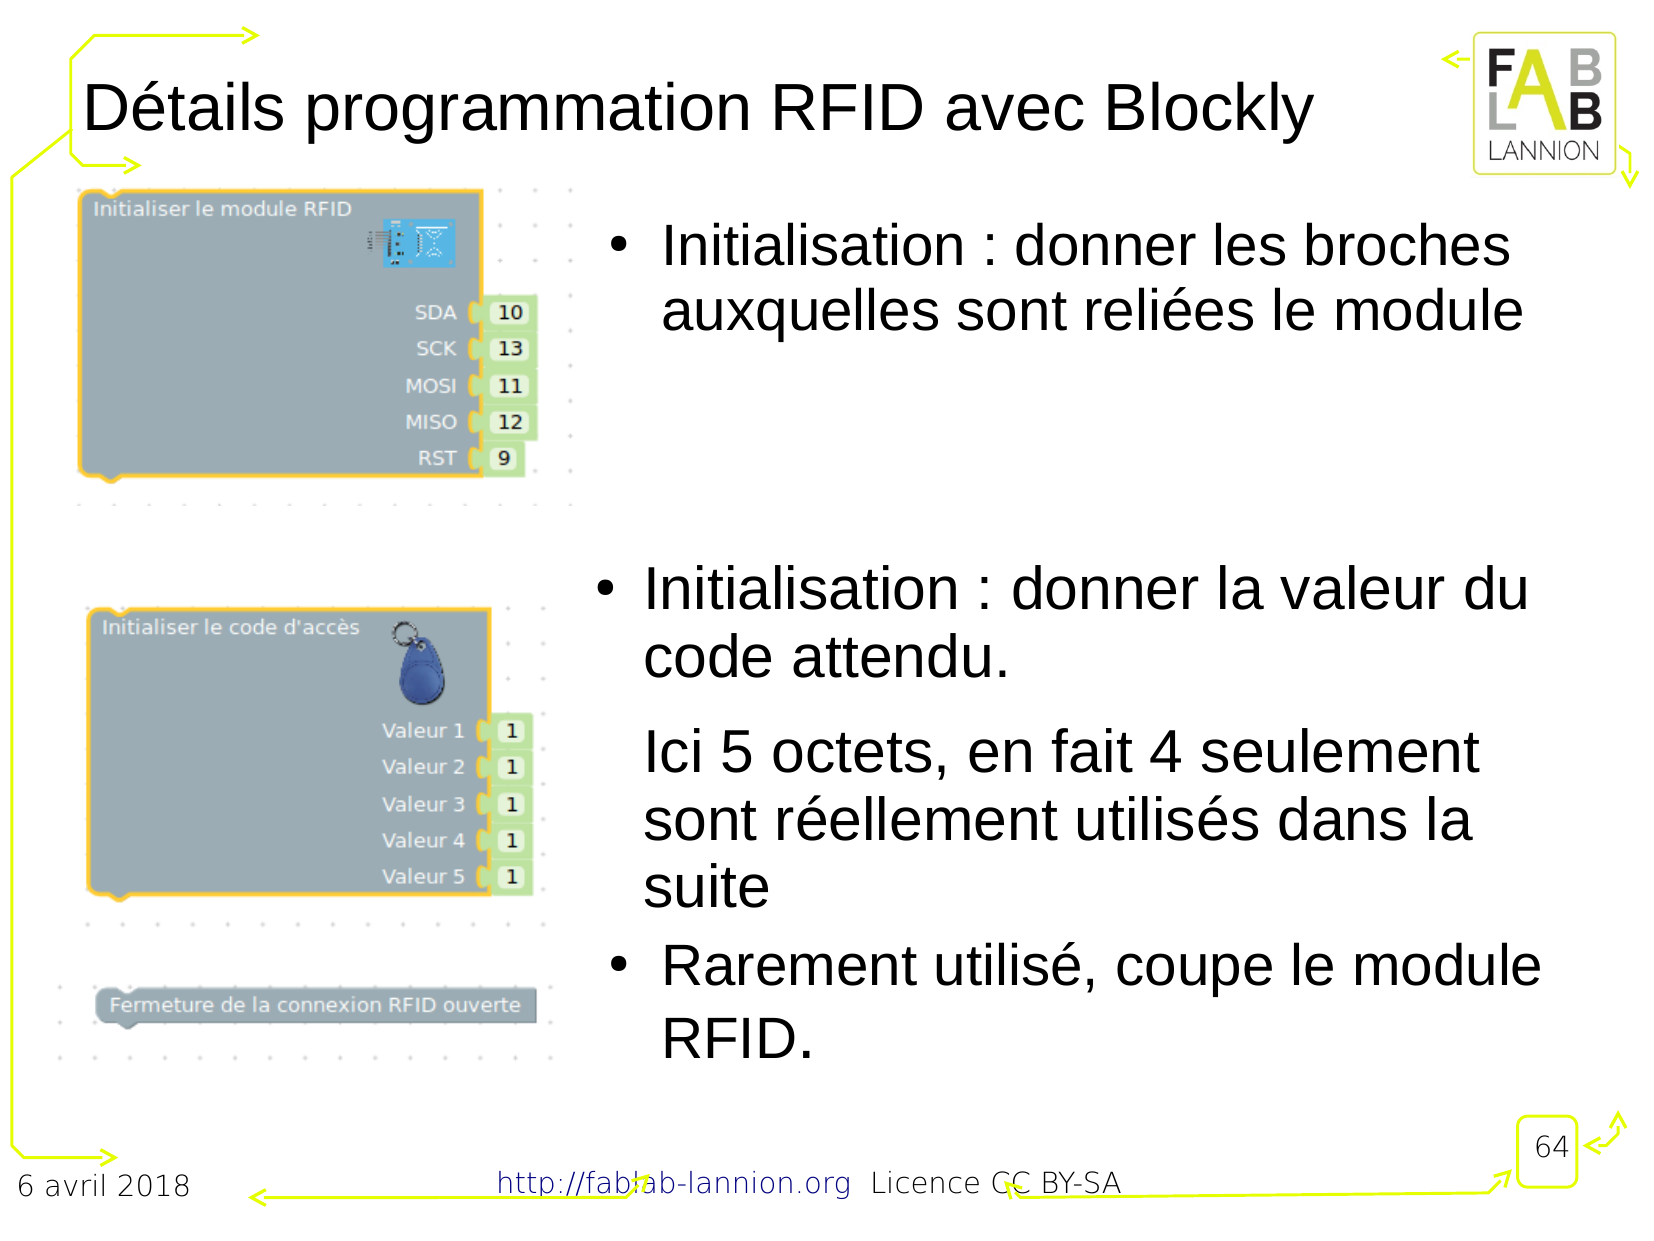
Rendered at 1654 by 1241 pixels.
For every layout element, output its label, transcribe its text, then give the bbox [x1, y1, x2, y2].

list Rarement utilisé, coupe le module RFID. [590, 933, 1595, 1134]
title Détails programmation RFID avec Blockly [82, 49, 1441, 166]
list Initialisation : donner les broches auxquelles sont reliées le module [590, 212, 1595, 485]
picture [70, 177, 581, 506]
list Initialisation : donner la valeur du code attendu. Ici 5 octets, en fait 4 seulement sont réellement utilisés dans la suite [578, 555, 1583, 922]
picture [74, 589, 567, 934]
picture [1470, 29, 1619, 178]
picture [47, 968, 576, 1085]
